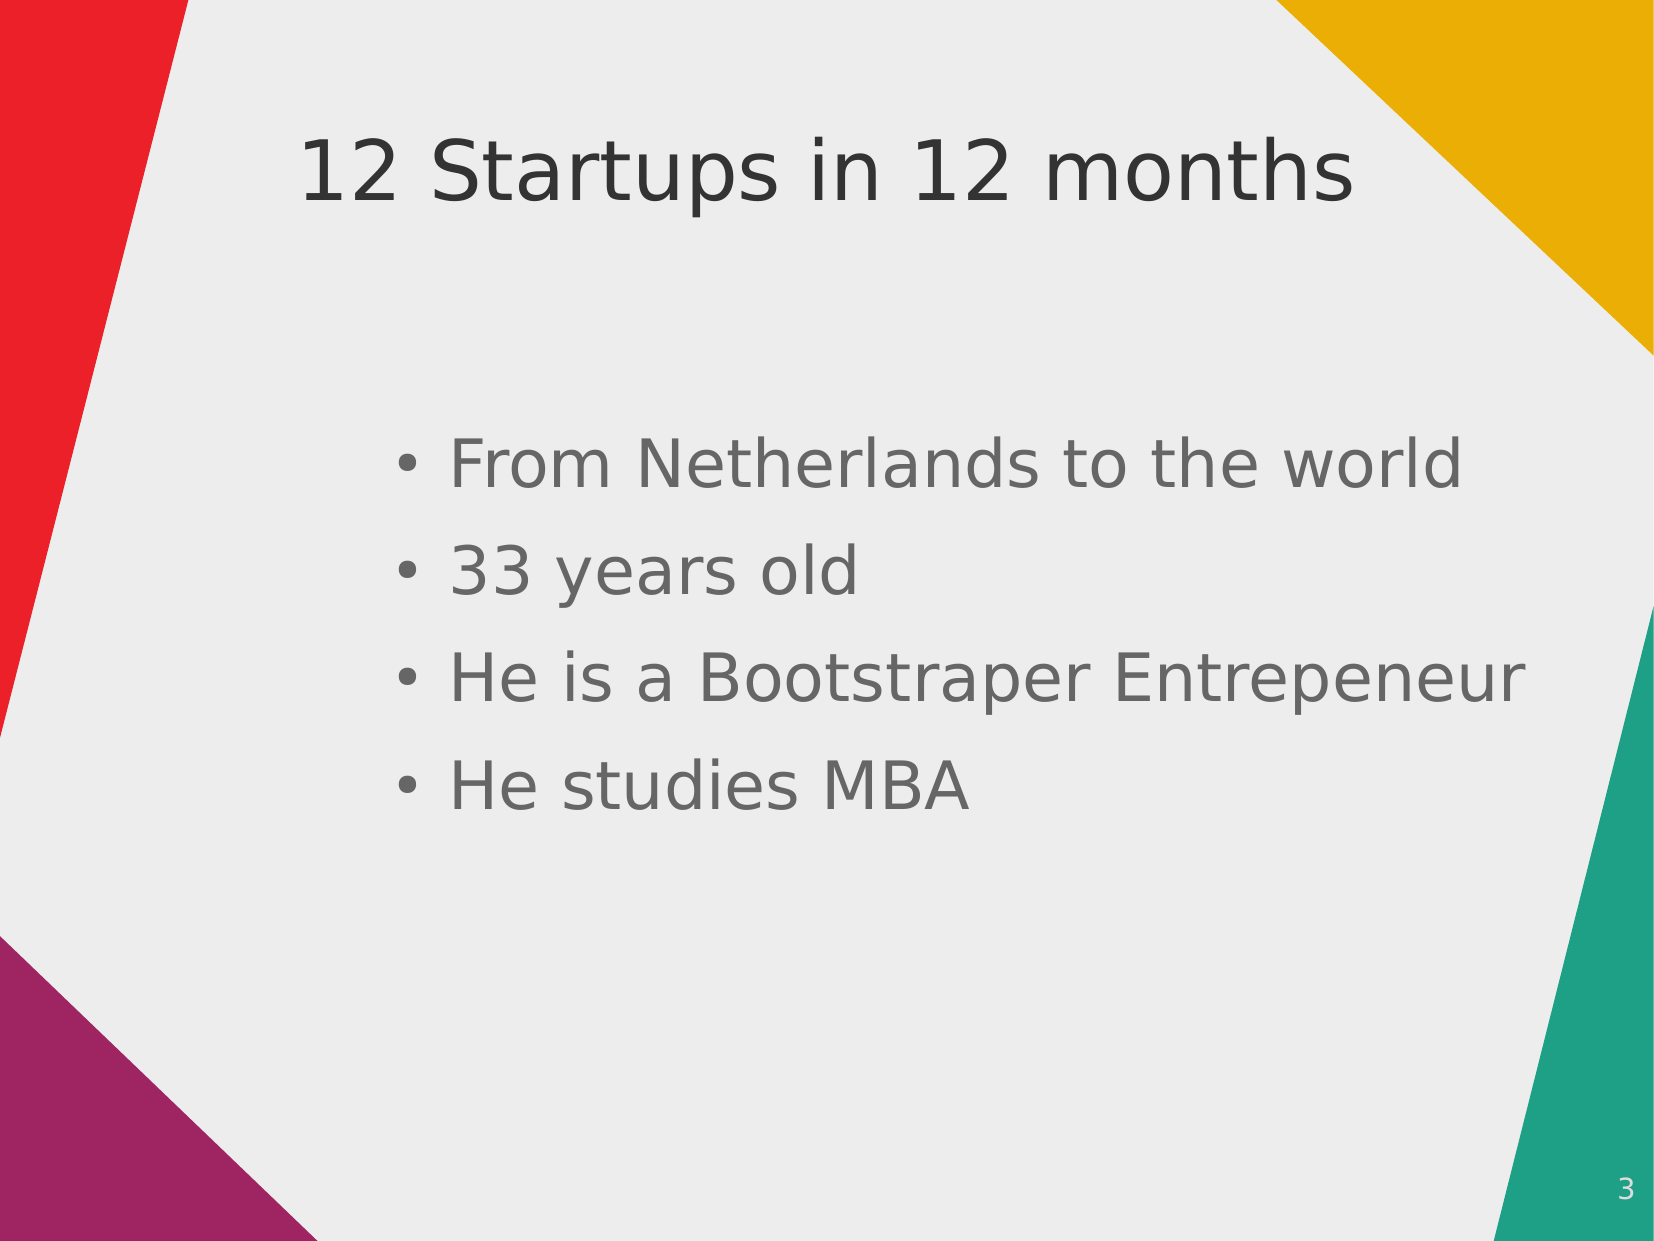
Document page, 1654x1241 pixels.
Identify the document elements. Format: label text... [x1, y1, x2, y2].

list From Netherlands to the world 33 years old He is a Bootstraper Entrepeneur He studies MBA [377, 425, 1539, 1156]
title 12 Startups in 12 months [114, 73, 1539, 271]
